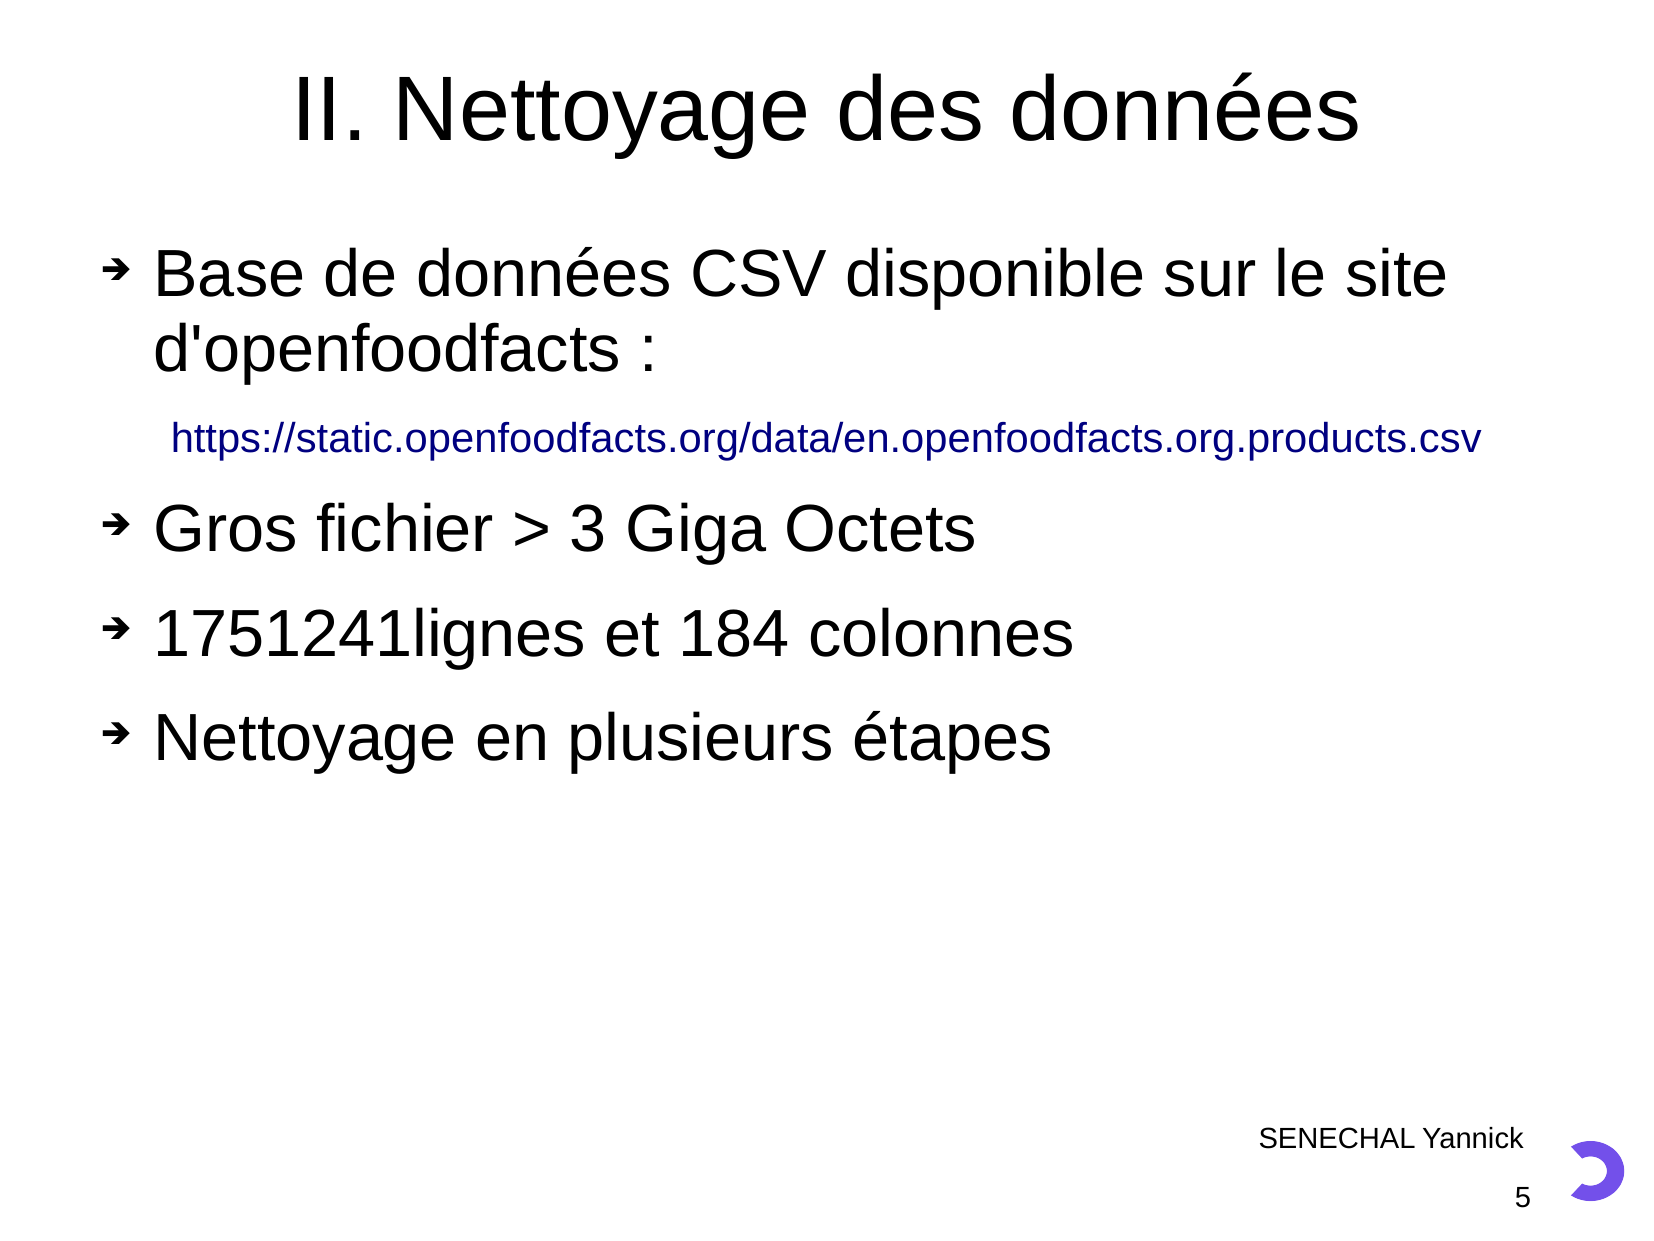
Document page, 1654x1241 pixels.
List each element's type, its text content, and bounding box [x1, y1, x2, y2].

title II. Nettoyage des données [82, 5, 1571, 213]
list Base de données CSV disponible sur le site d'openfoodfacts : https://static.openfoodfacts.org/data/en.openfoodfacts.org.products.csv Gros fichier > 3 Giga Octets 1751241lignes et 184 colonnes Nettoyage en plusieurs étapes [82, 236, 1571, 1137]
picture [1539, 1125, 1642, 1217]
